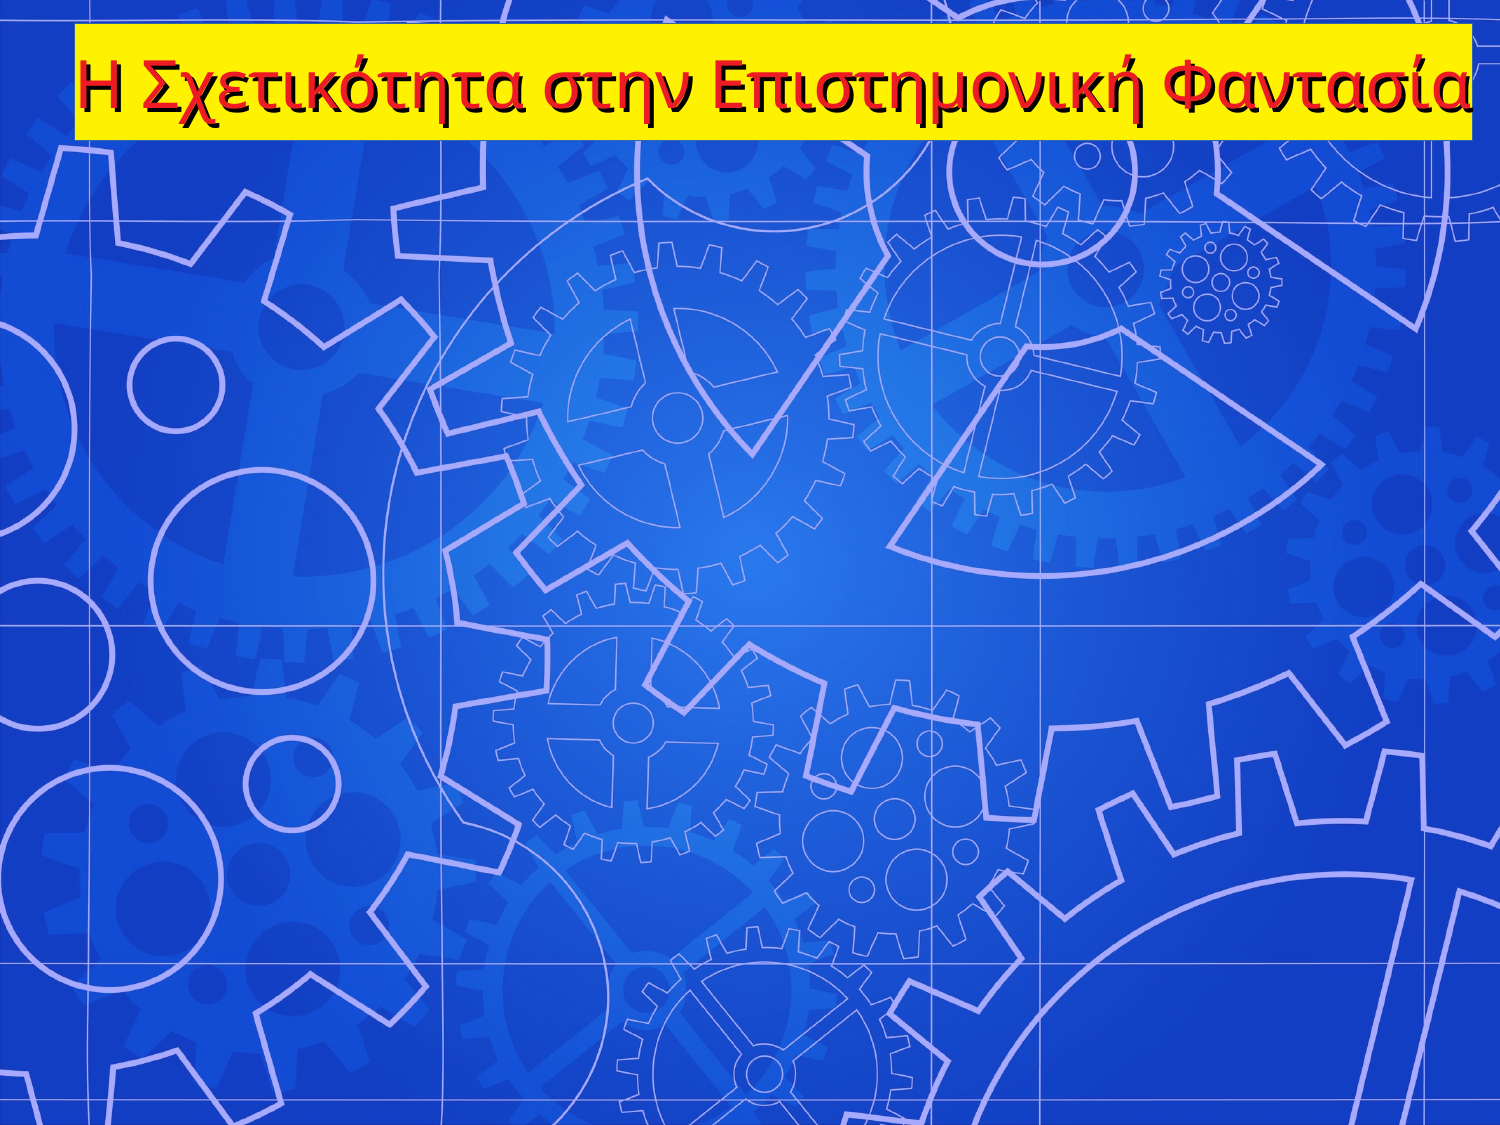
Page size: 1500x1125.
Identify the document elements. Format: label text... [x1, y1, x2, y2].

picture [17, 182, 1483, 1007]
text_box Η Σχετικότητα στην Επιστημονική Φαντασία [74, 23, 1473, 141]
